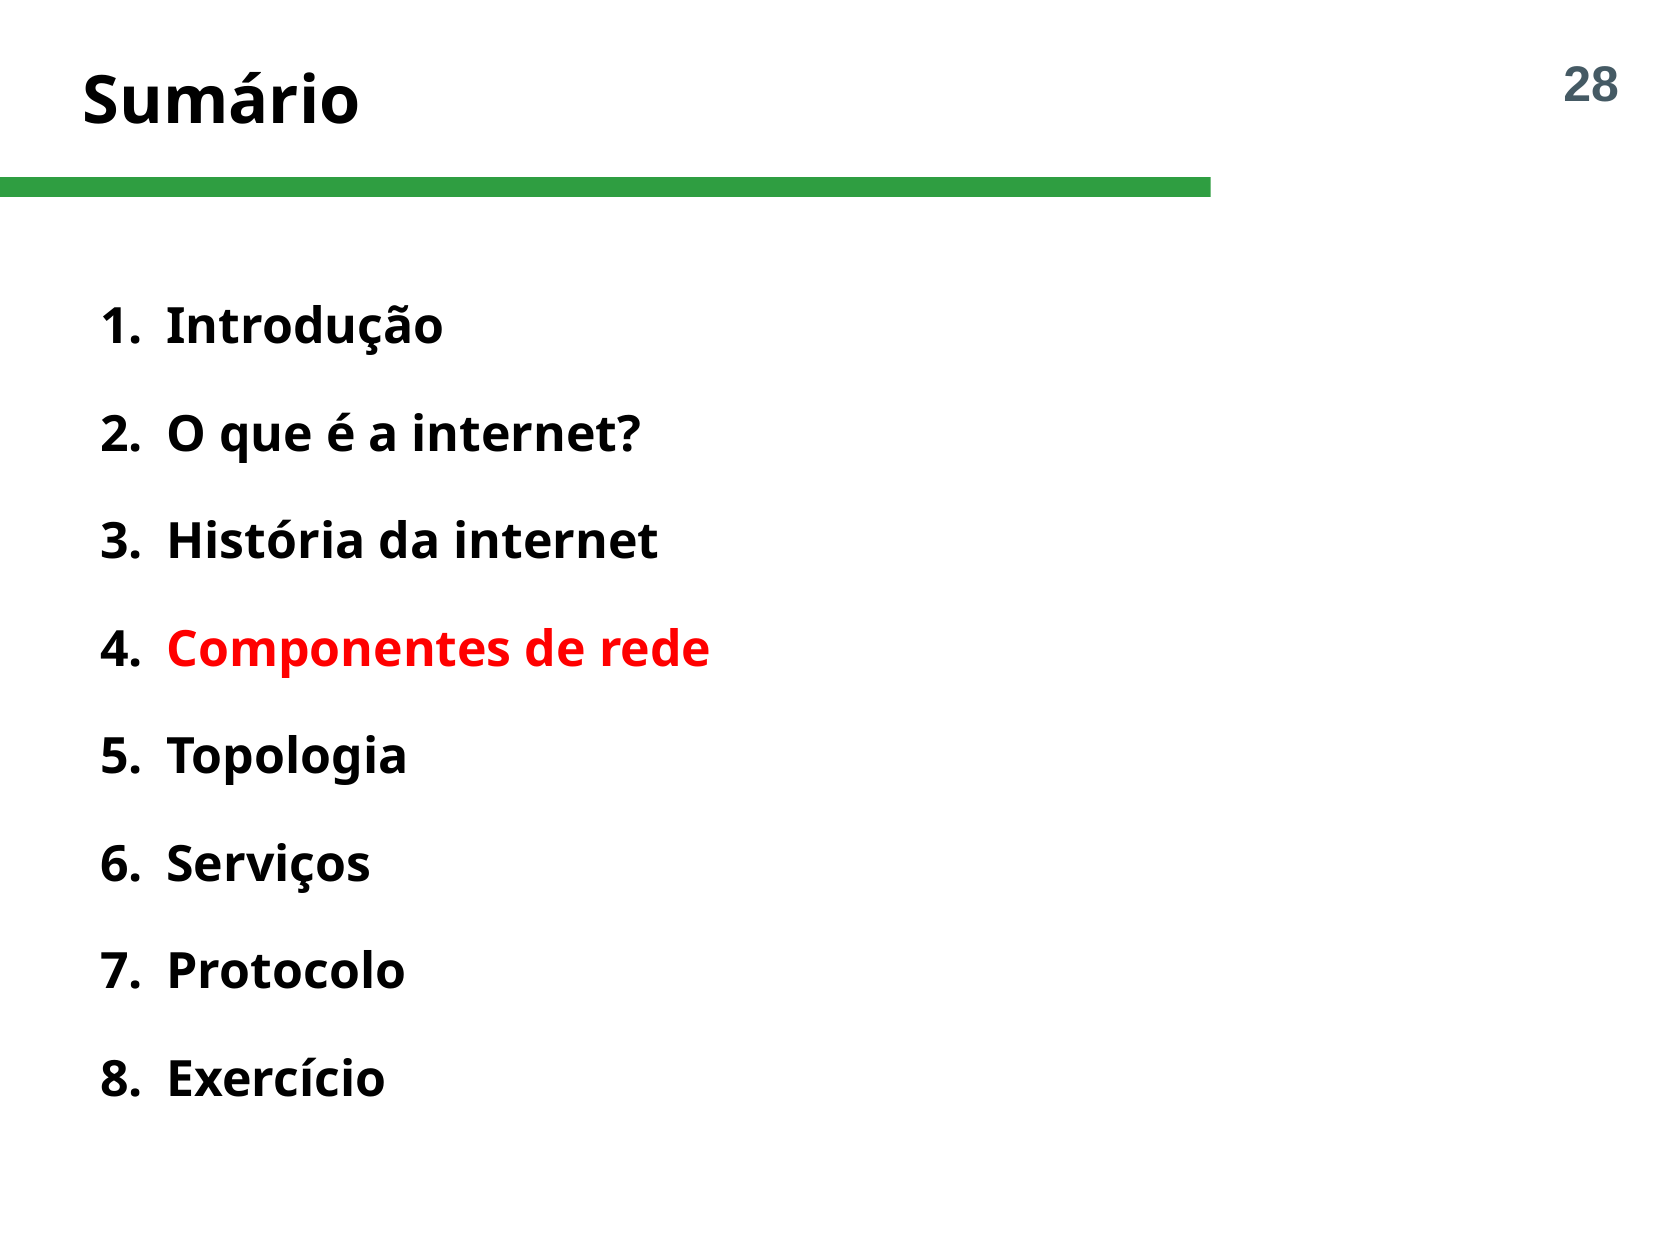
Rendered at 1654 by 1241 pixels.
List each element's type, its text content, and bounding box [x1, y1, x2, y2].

list Introdução O que é a internet? História da internet Componentes de rede Topologia Serviços Protocolo Exercício [82, 290, 1571, 1032]
title Sumário [82, 0, 1152, 202]
